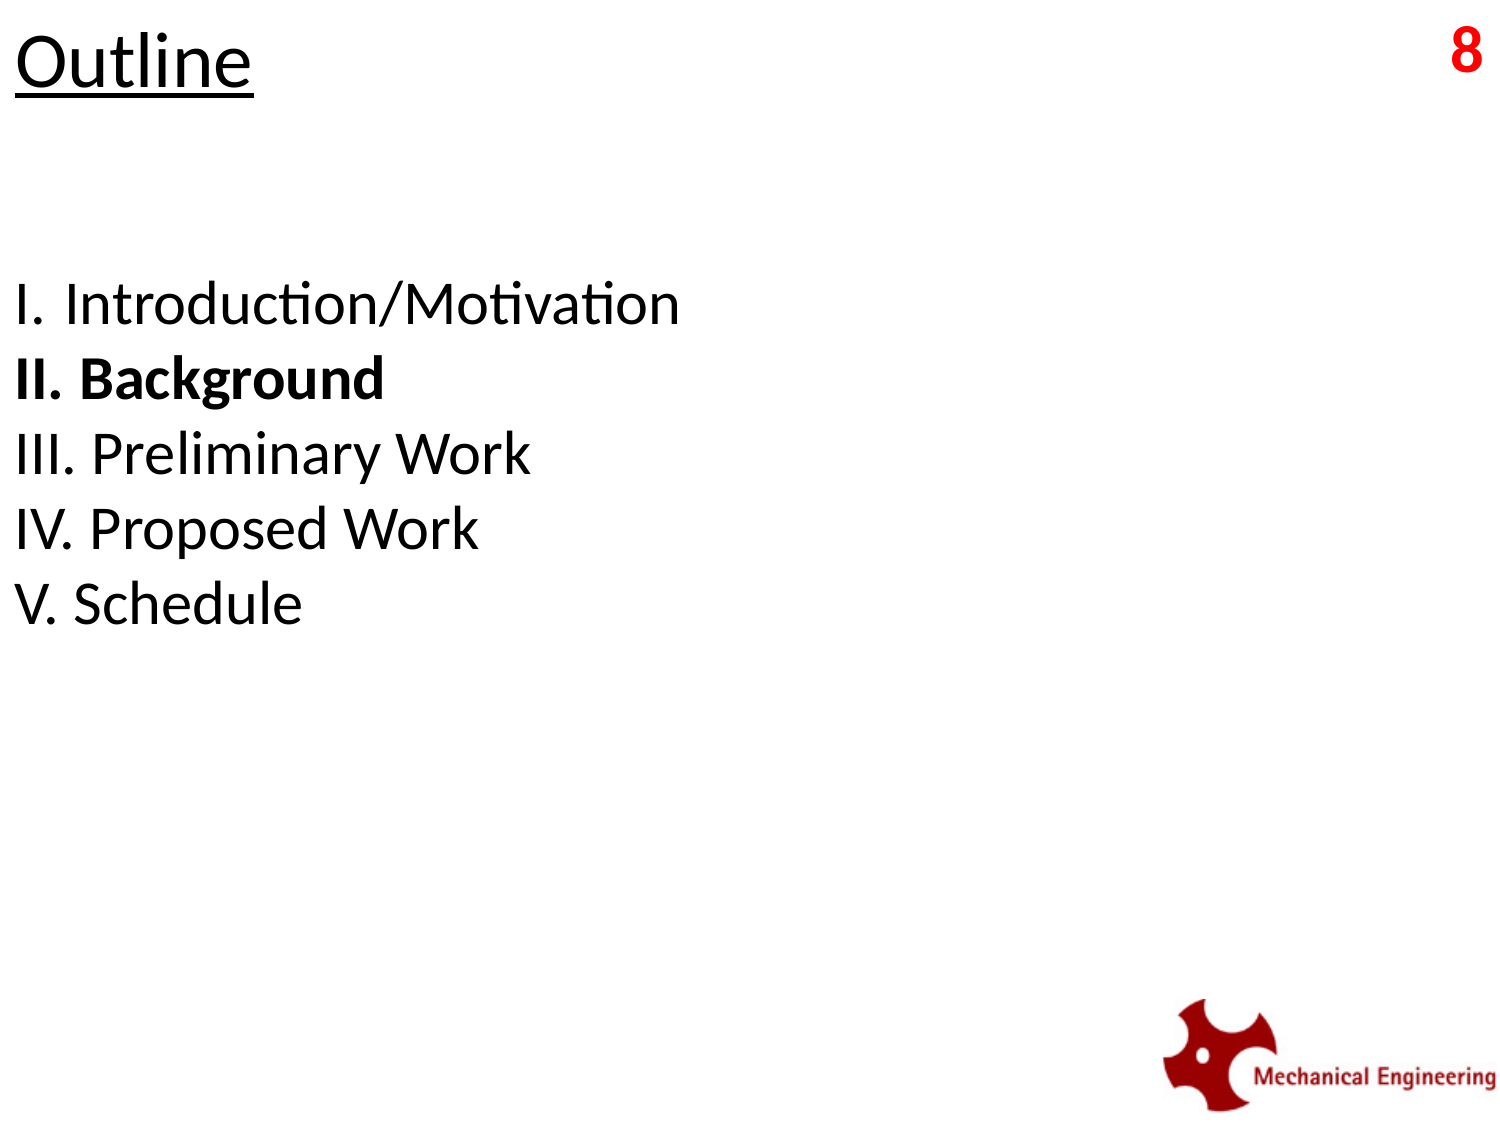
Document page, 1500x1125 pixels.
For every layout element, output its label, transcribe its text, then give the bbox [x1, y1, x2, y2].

text_box 8 [1436, 0, 1500, 93]
title Outline [0, 0, 1351, 150]
picture [1162, 999, 1497, 1113]
text_box Introduction/Motivation Background Preliminary Work Proposed Work Schedule [0, 179, 1486, 645]
